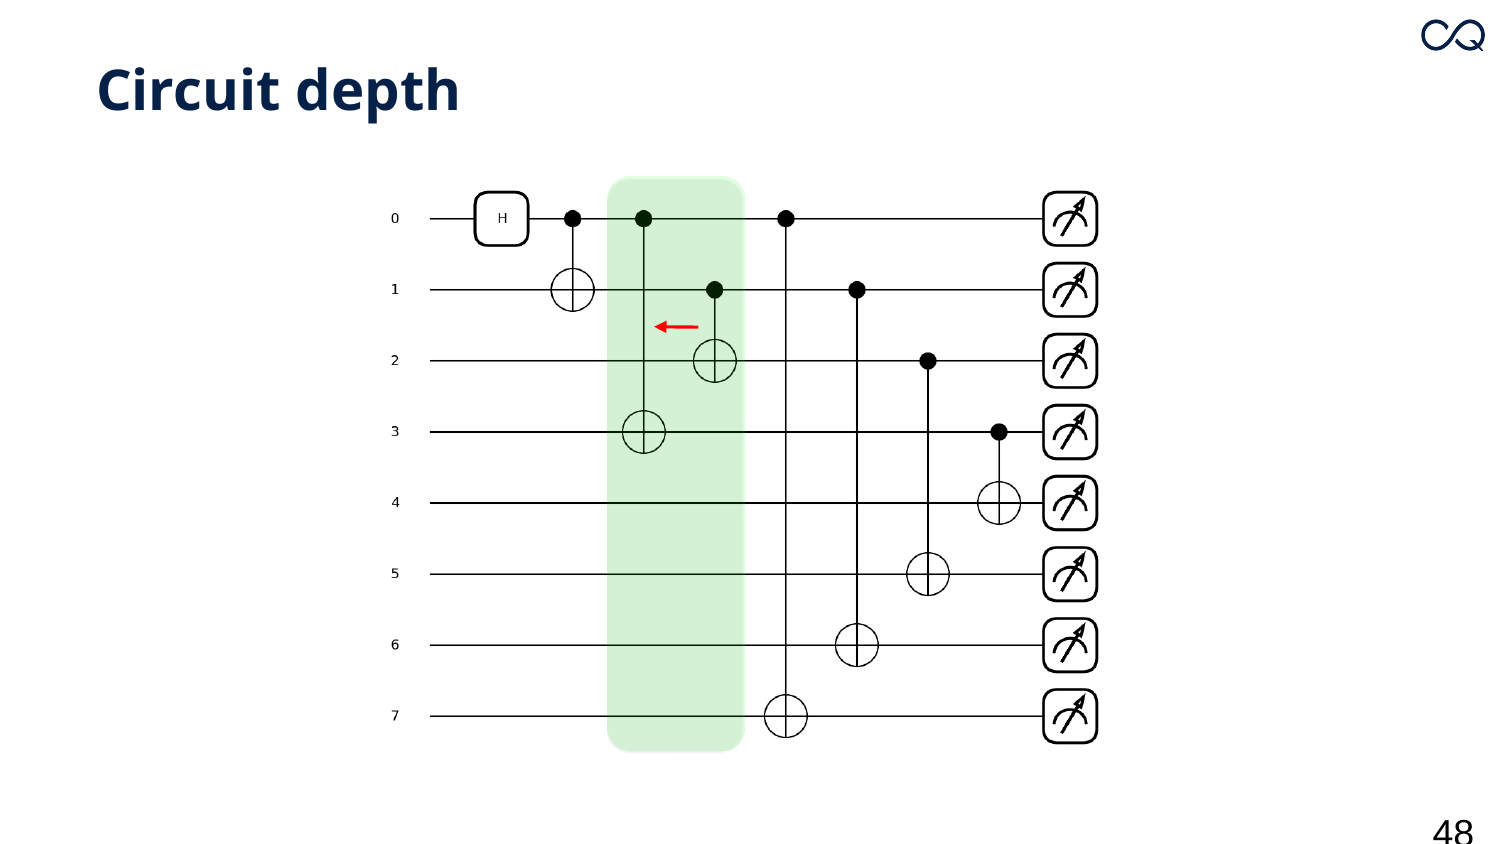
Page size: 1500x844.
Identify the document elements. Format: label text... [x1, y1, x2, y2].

text_box [607, 176, 746, 752]
title Circuit depth [81, 39, 1348, 142]
picture [1421, 19, 1485, 51]
picture [352, 141, 1148, 794]
